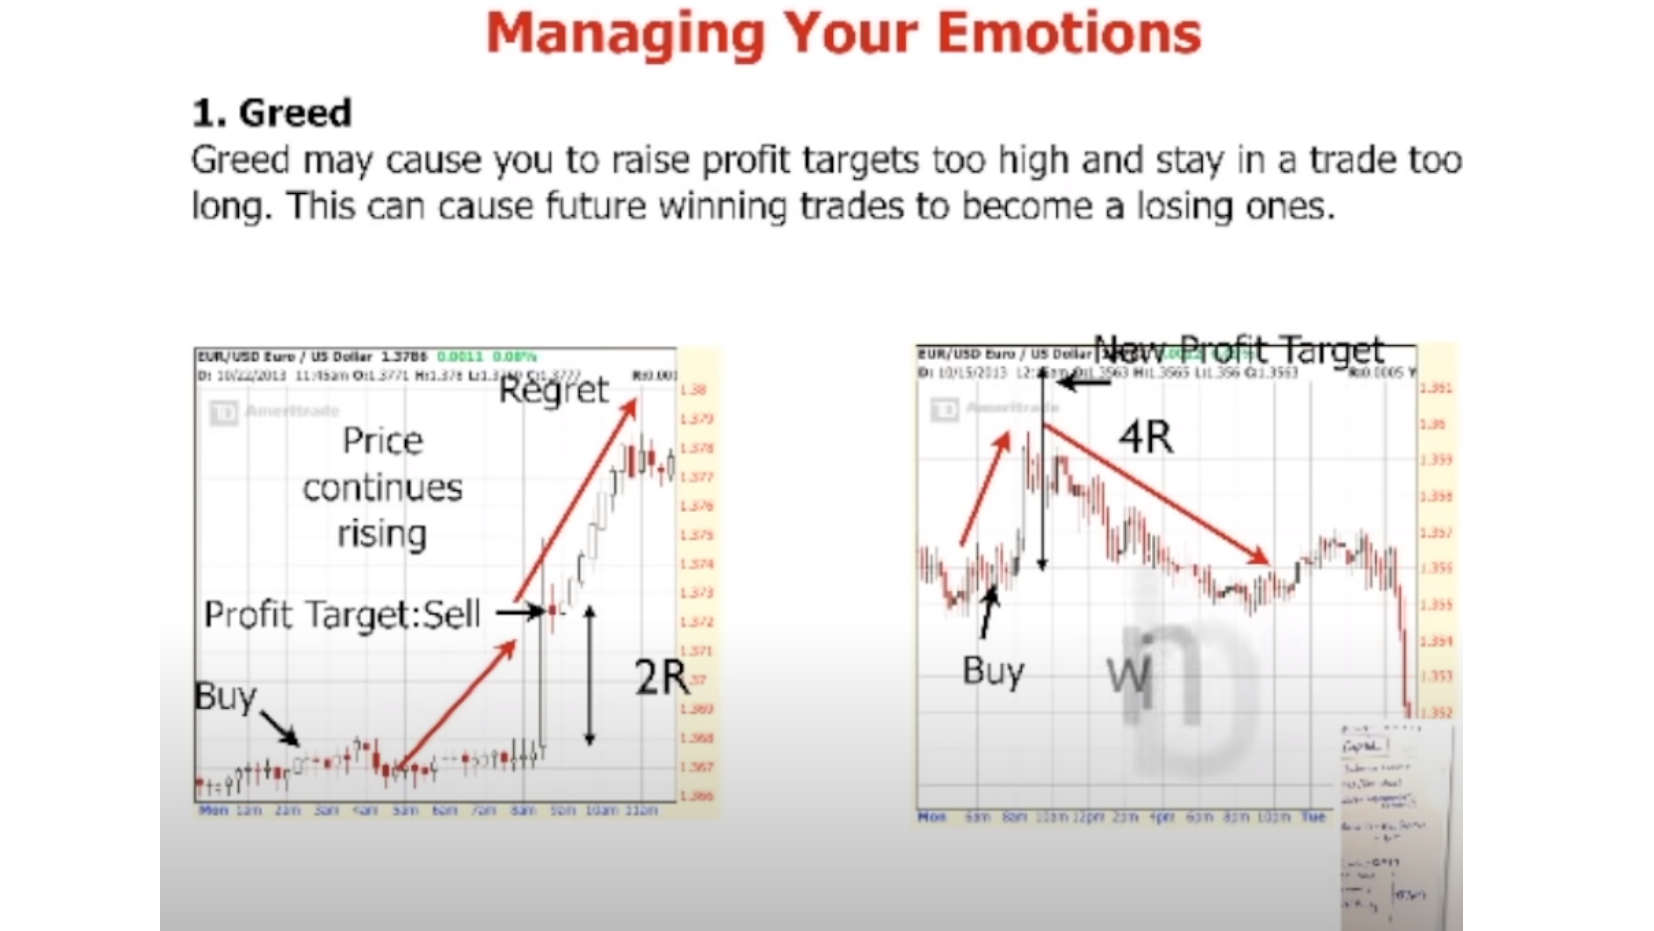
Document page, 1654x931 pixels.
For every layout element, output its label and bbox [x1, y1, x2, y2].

picture [160, 0, 1463, 931]
